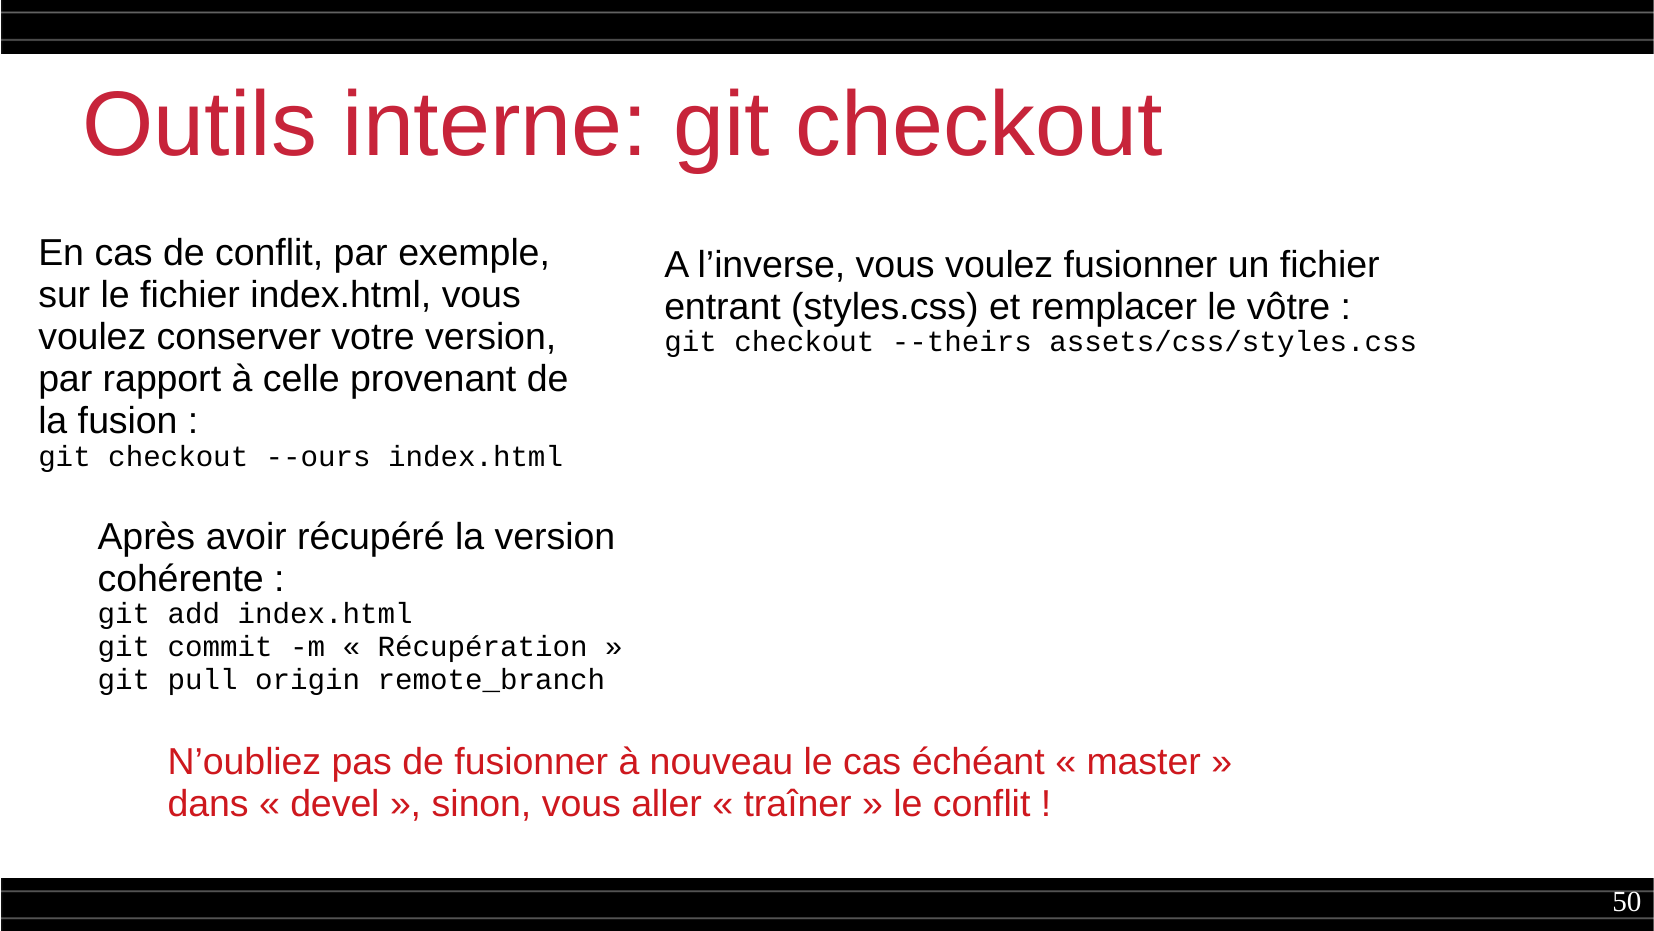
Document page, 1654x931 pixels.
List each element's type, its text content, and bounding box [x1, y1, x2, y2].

text_box N’oubliez pas de fusionner à nouveau le cas échéant « master » dans « devel », sinon, vous aller « traîner » le conflit ! [152, 733, 1334, 875]
text_box Après avoir récupéré la version cohérente : git add index.html git commit -m « Récupération » git pull origin remote_branch [82, 507, 638, 772]
picture [1, 878, 1654, 931]
picture [1, 0, 1654, 54]
text_box A l’inverse, vous voulez fusionner un fichier entrant (styles.css) et remplacer le vôtre : git checkout --theirs assets/css/styles.css [649, 236, 1465, 378]
text_box En cas de conflit, par exemple, sur le fichier index.html, vous voulez conserver votre version, par rapport à celle provenant de la fusion : git checkout --ours index.html [23, 224, 615, 483]
title Outils interne: git checkout [82, 45, 1571, 201]
